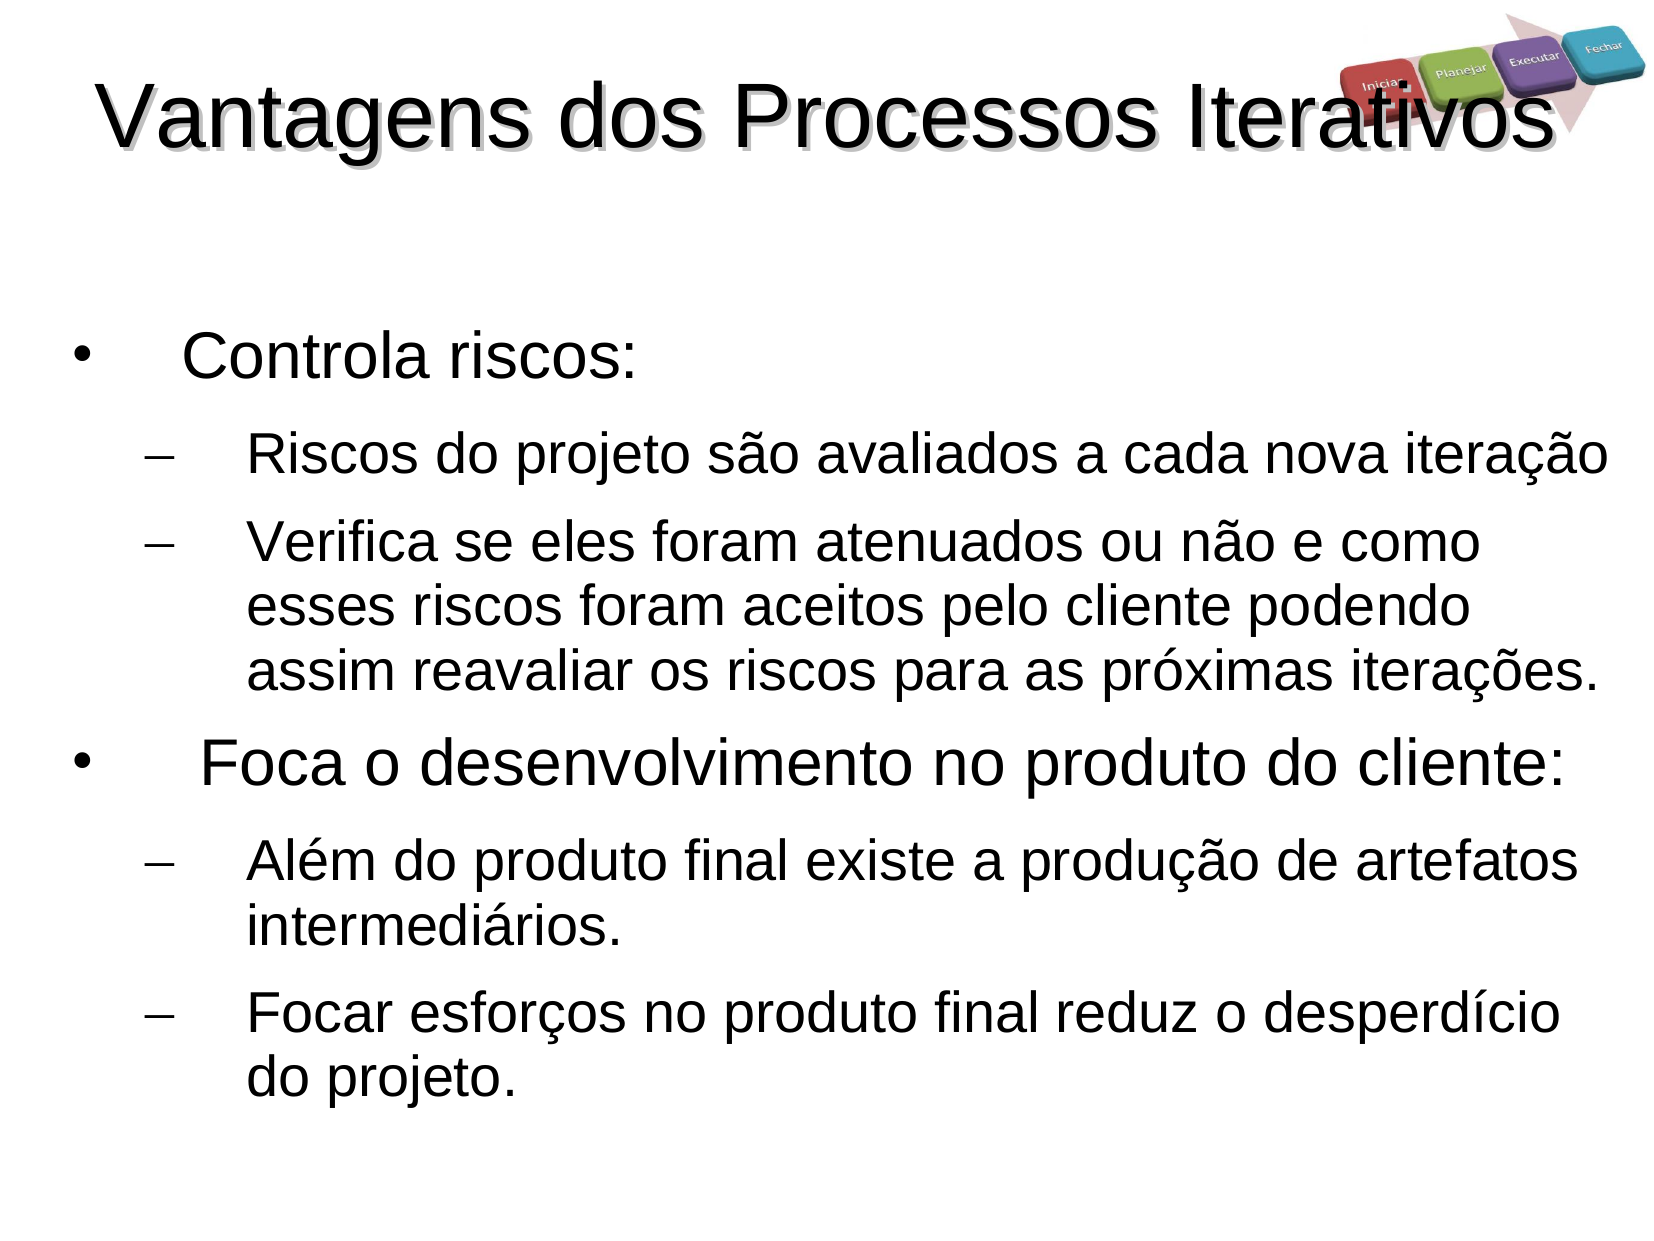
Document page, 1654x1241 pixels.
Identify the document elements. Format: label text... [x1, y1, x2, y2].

text_box Controla riscos: Riscos do projeto são avaliados a cada nova iteração Verifica se eles foram atenuados ou não e como esses riscos foram aceitos pelo cliente podendo assim reavaliar os riscos para as próximas iterações. Foca o desenvolvimento no produto do cliente: Além do produto final existe a produção de artefatos intermediários. Focar esforços no produto final reduz o desperdício do projeto. [70, 253, 1619, 1176]
title Vantagens dos Processos Iterativos [82, 17, 1571, 210]
chart [1334, 13, 1647, 136]
